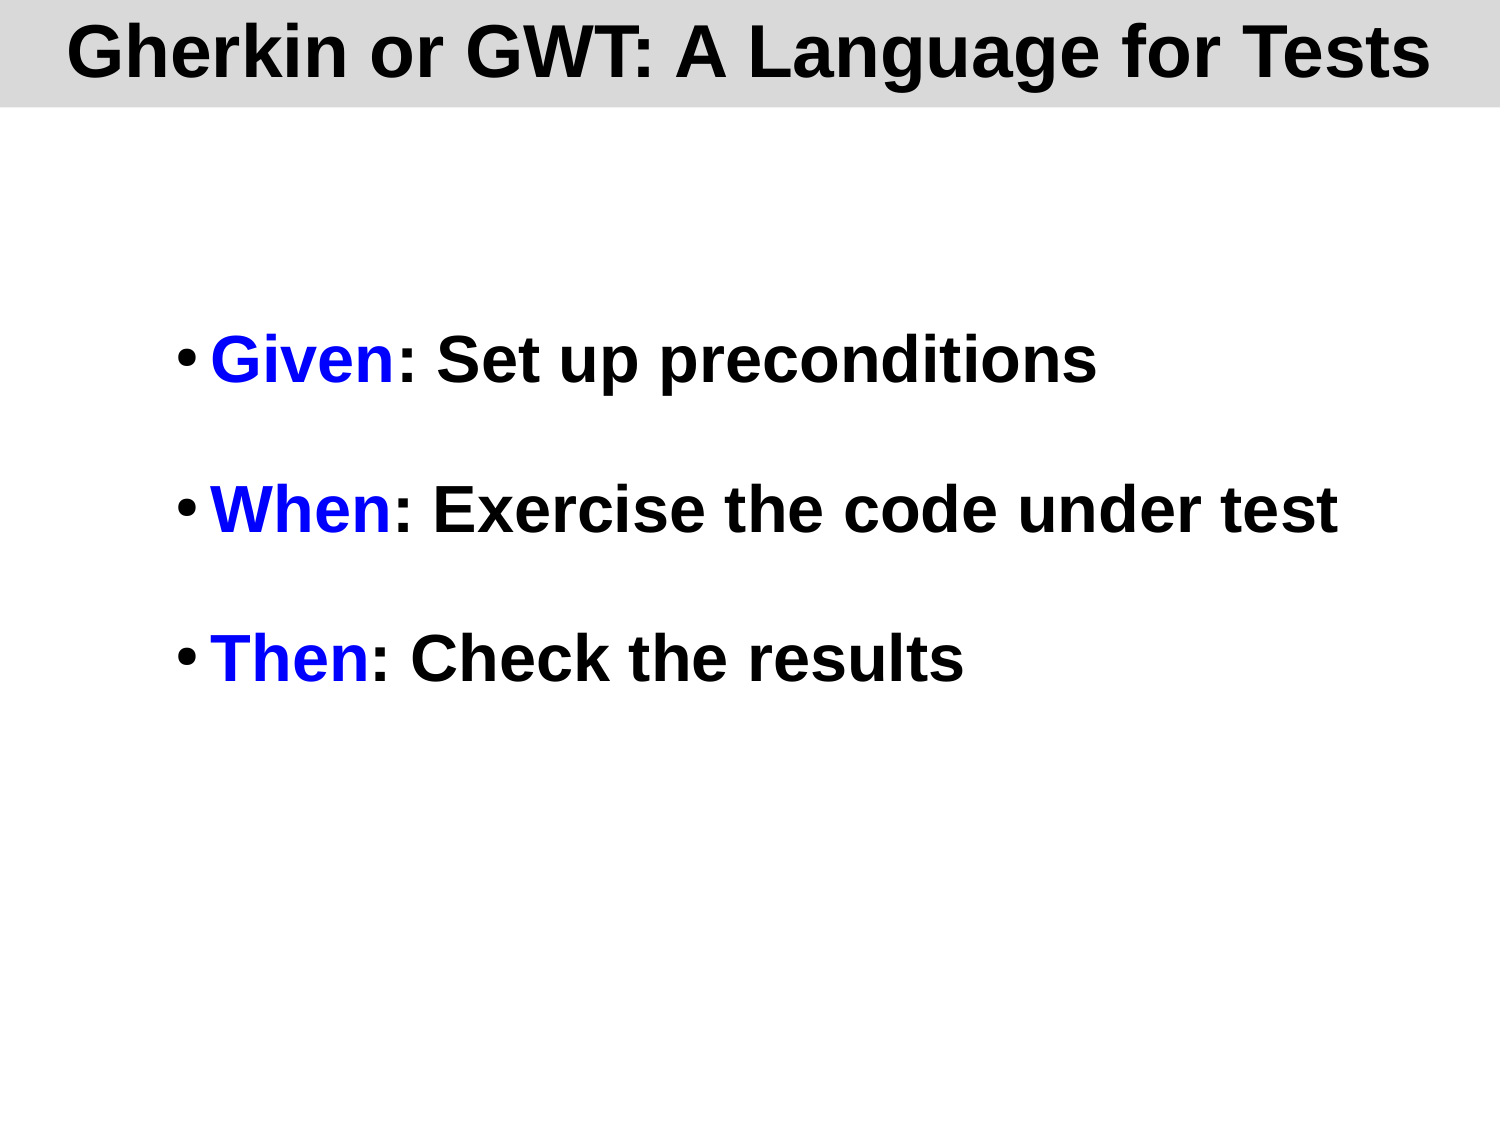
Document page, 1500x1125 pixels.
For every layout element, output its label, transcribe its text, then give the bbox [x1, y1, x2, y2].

text_box Given: Set up preconditions When: Exercise the code under test Then: Check the results [160, 314, 1356, 701]
text_box Gherkin or GWT: A Language for Tests [0, 0, 1500, 108]
